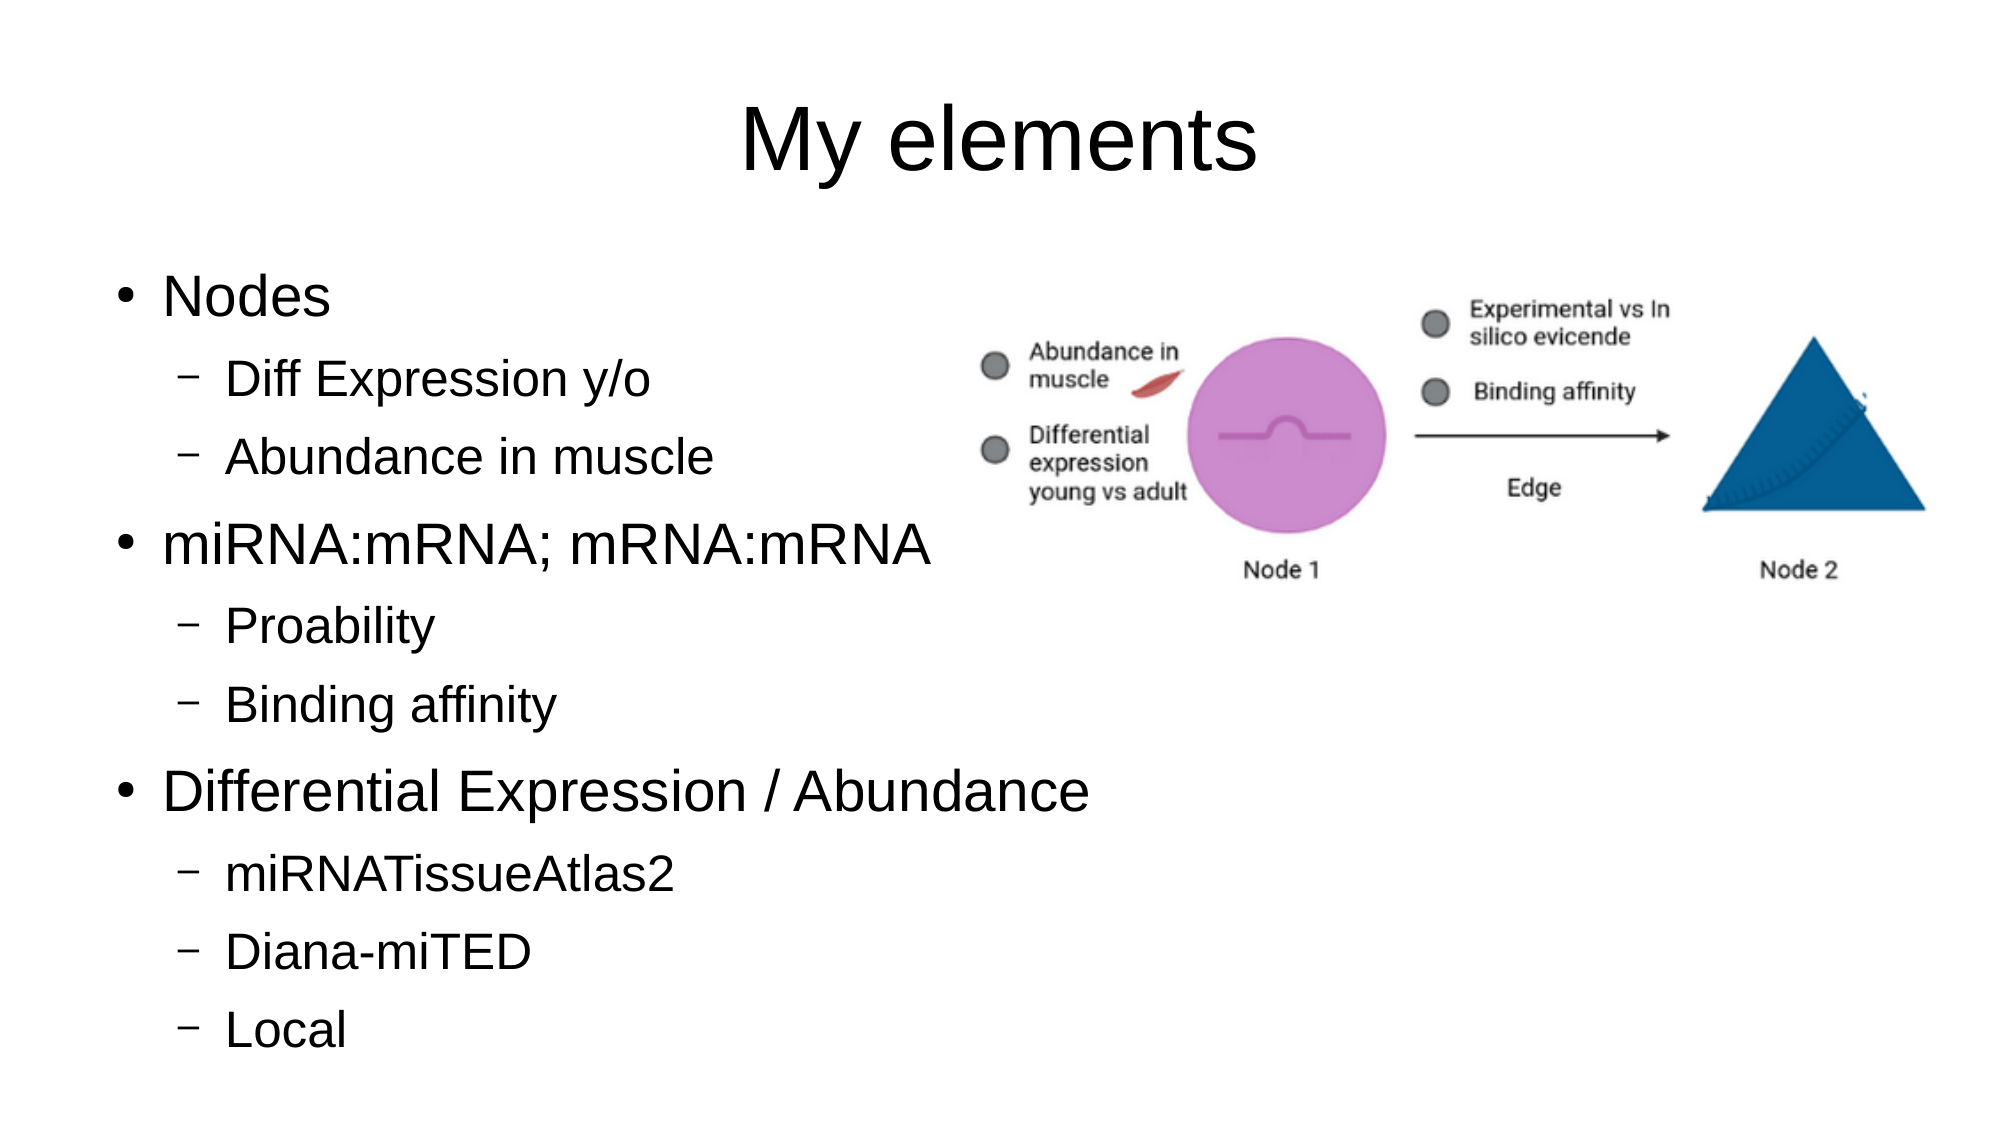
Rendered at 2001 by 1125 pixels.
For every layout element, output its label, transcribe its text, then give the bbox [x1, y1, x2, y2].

picture [945, 236, 1971, 632]
list Nodes Diff Expression y/o Abundance in muscle miRNA:mRNA; mRNA:mRNA Proability Binding affinity Differential Expression / Abundance miRNATissueAtlas2 Diana-miTED Local [99, 263, 1901, 1063]
title My elements [99, 44, 1901, 233]
